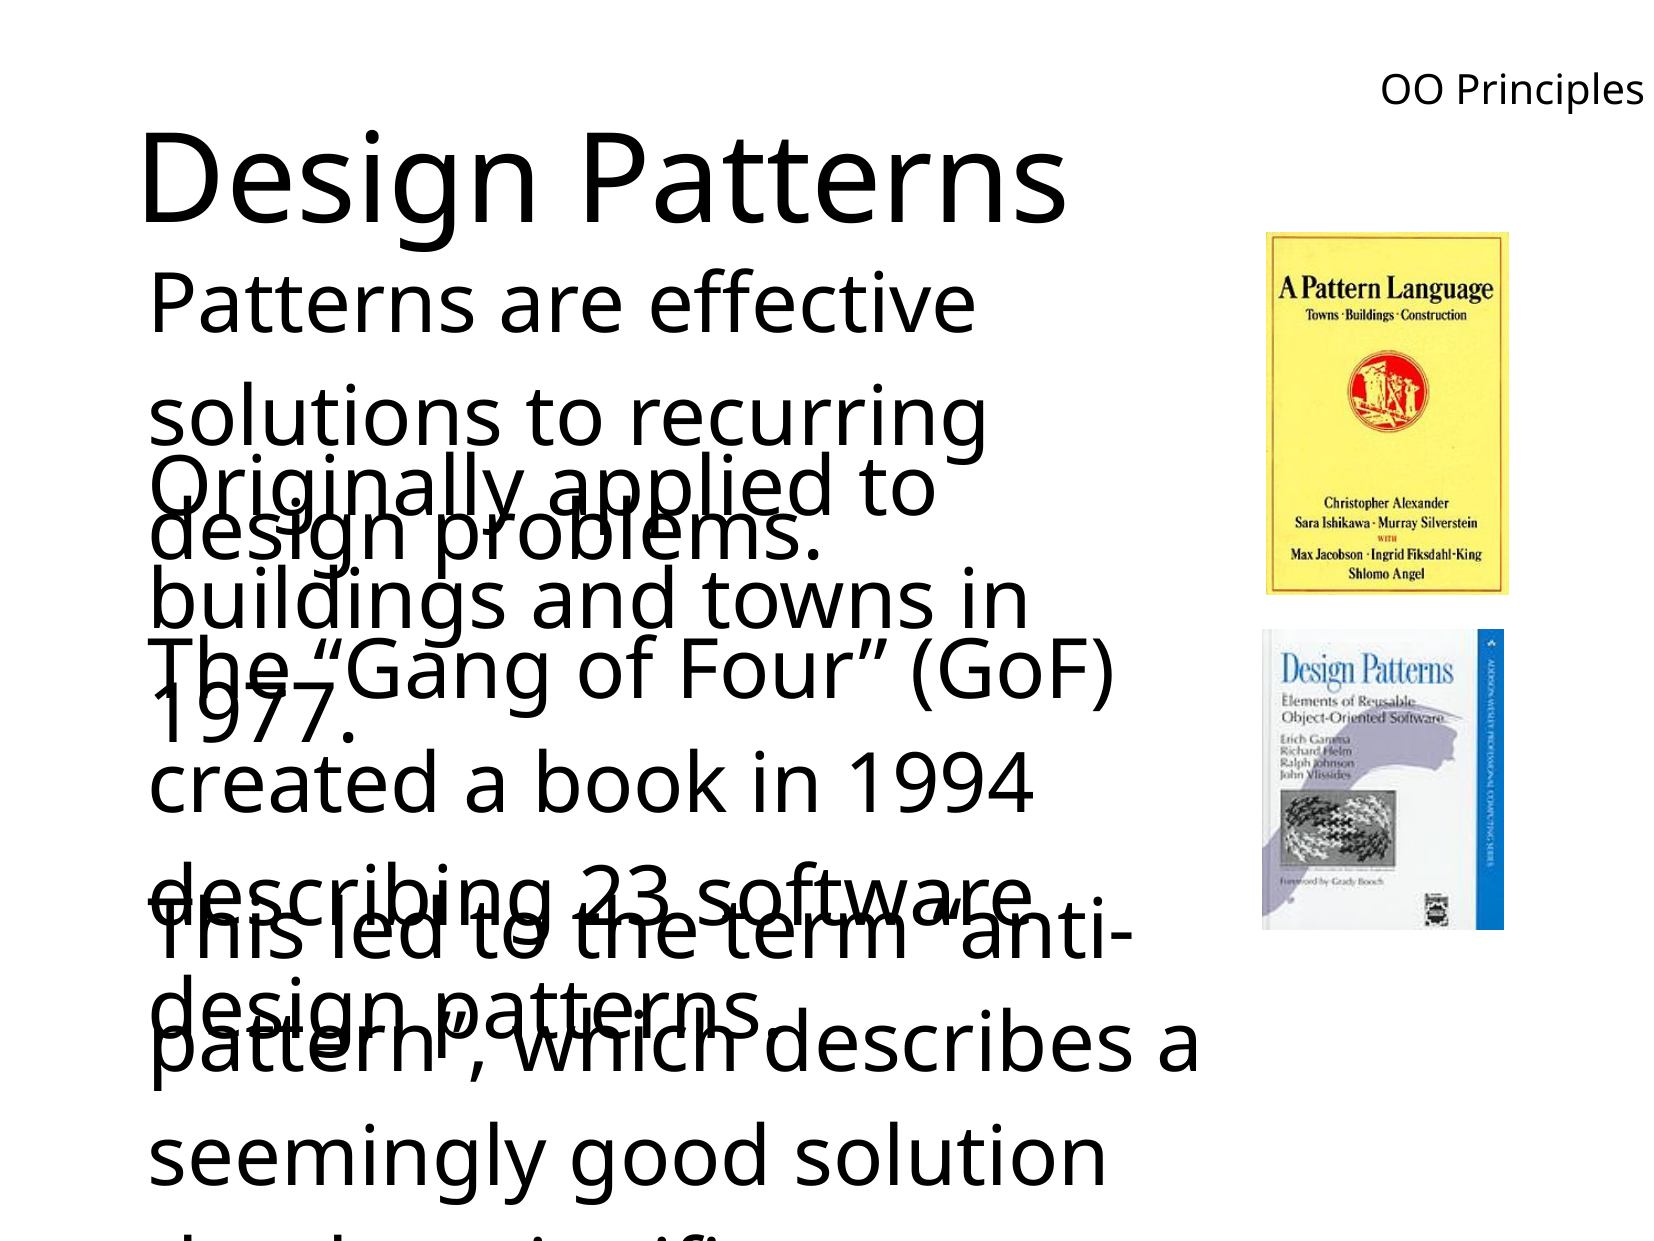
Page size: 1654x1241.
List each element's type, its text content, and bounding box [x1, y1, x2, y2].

text_box The “Gang of Four” (GoF) created a book in 1994 describing 23 software design patterns. [132, 602, 1216, 846]
picture [1262, 629, 1504, 931]
text_box Design Patterns [120, 80, 999, 211]
text_box This led to the term “anti-pattern”, which describes a seemingly good solution that has significant drawbacks. [132, 861, 1246, 1182]
picture [1266, 232, 1509, 595]
text_box Patterns are effective solutions to recurring design problems. [132, 235, 1216, 404]
text_box Originally applied to buildings and towns in 1977. [132, 418, 1216, 587]
text_box OO Principles [1365, 52, 1593, 106]
